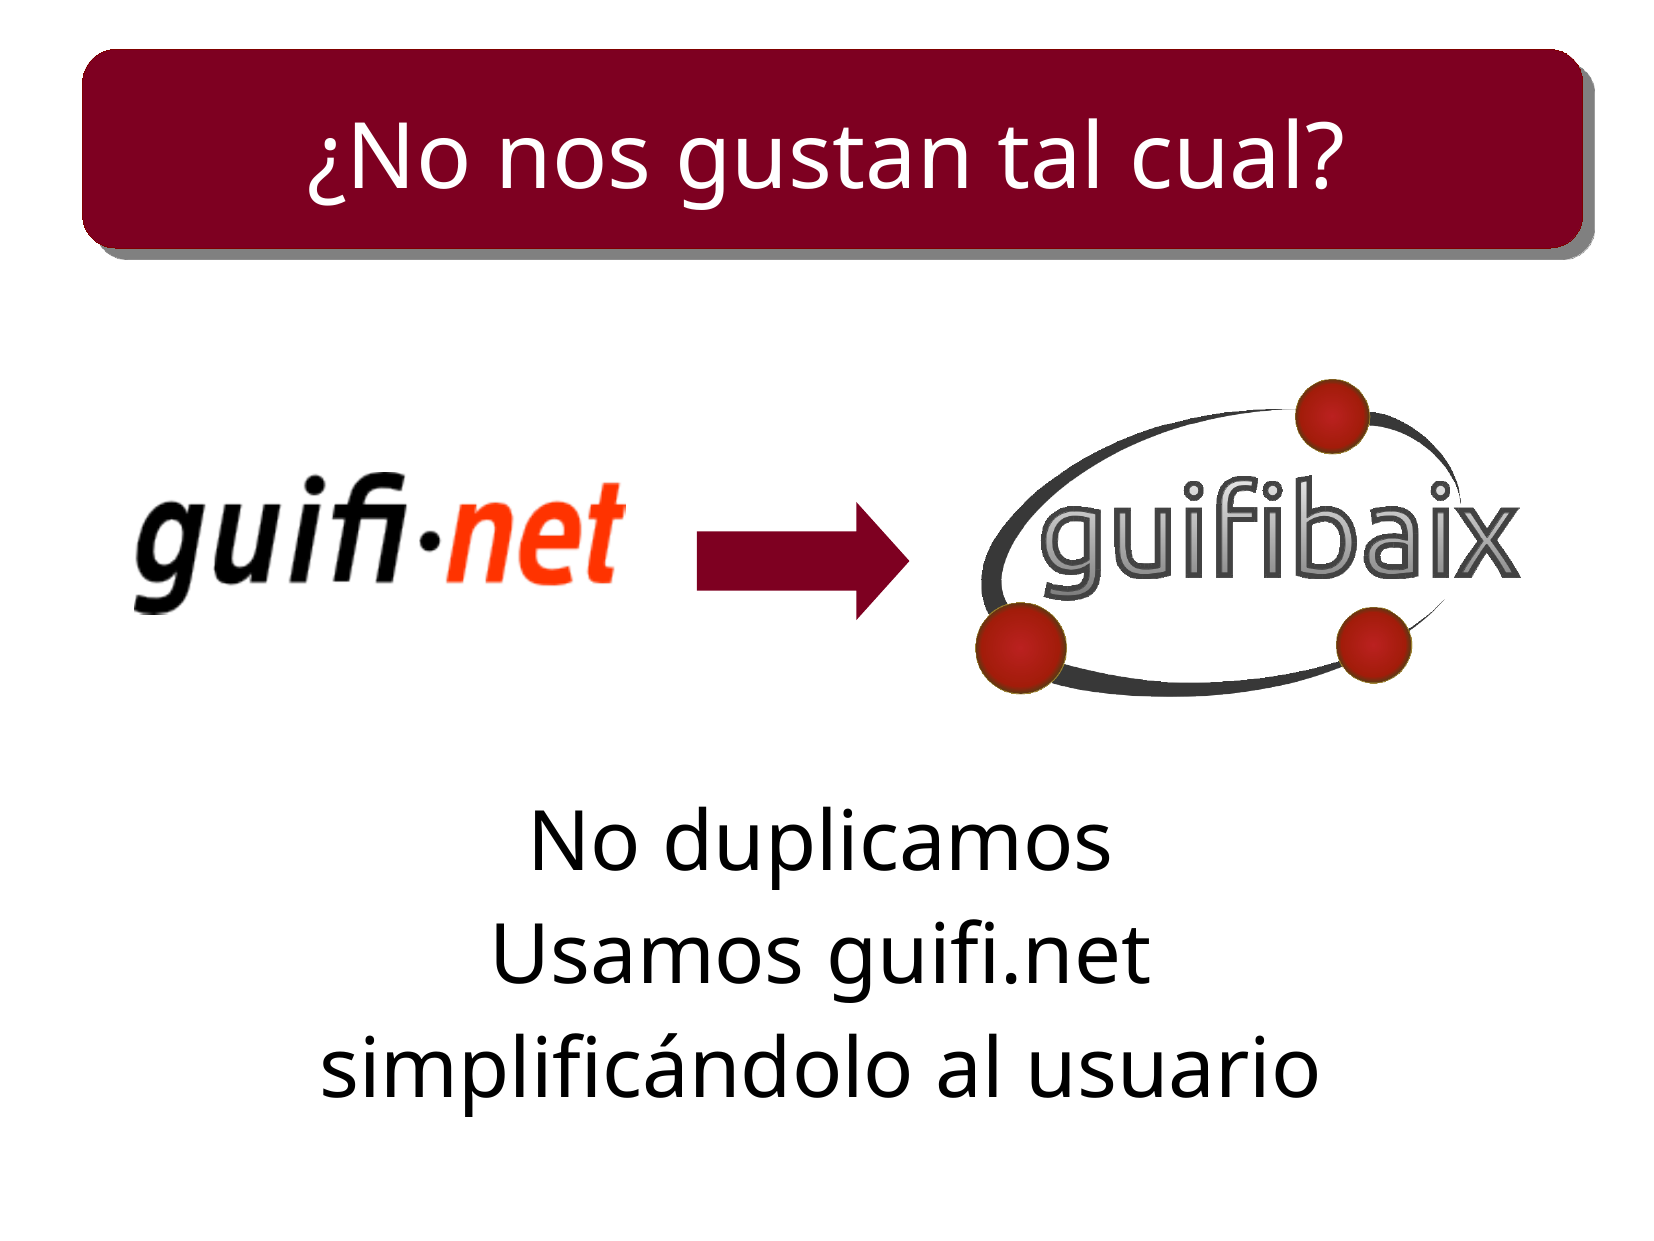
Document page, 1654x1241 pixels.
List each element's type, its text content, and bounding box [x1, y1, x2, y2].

title ¿No nos gustan tal cual? [82, 49, 1571, 257]
picture [933, 366, 1571, 710]
text_box No duplicamos Usamos guifi.net simplificándolo al usuario [165, 773, 1477, 1070]
picture [134, 472, 626, 615]
text_box [696, 501, 910, 621]
